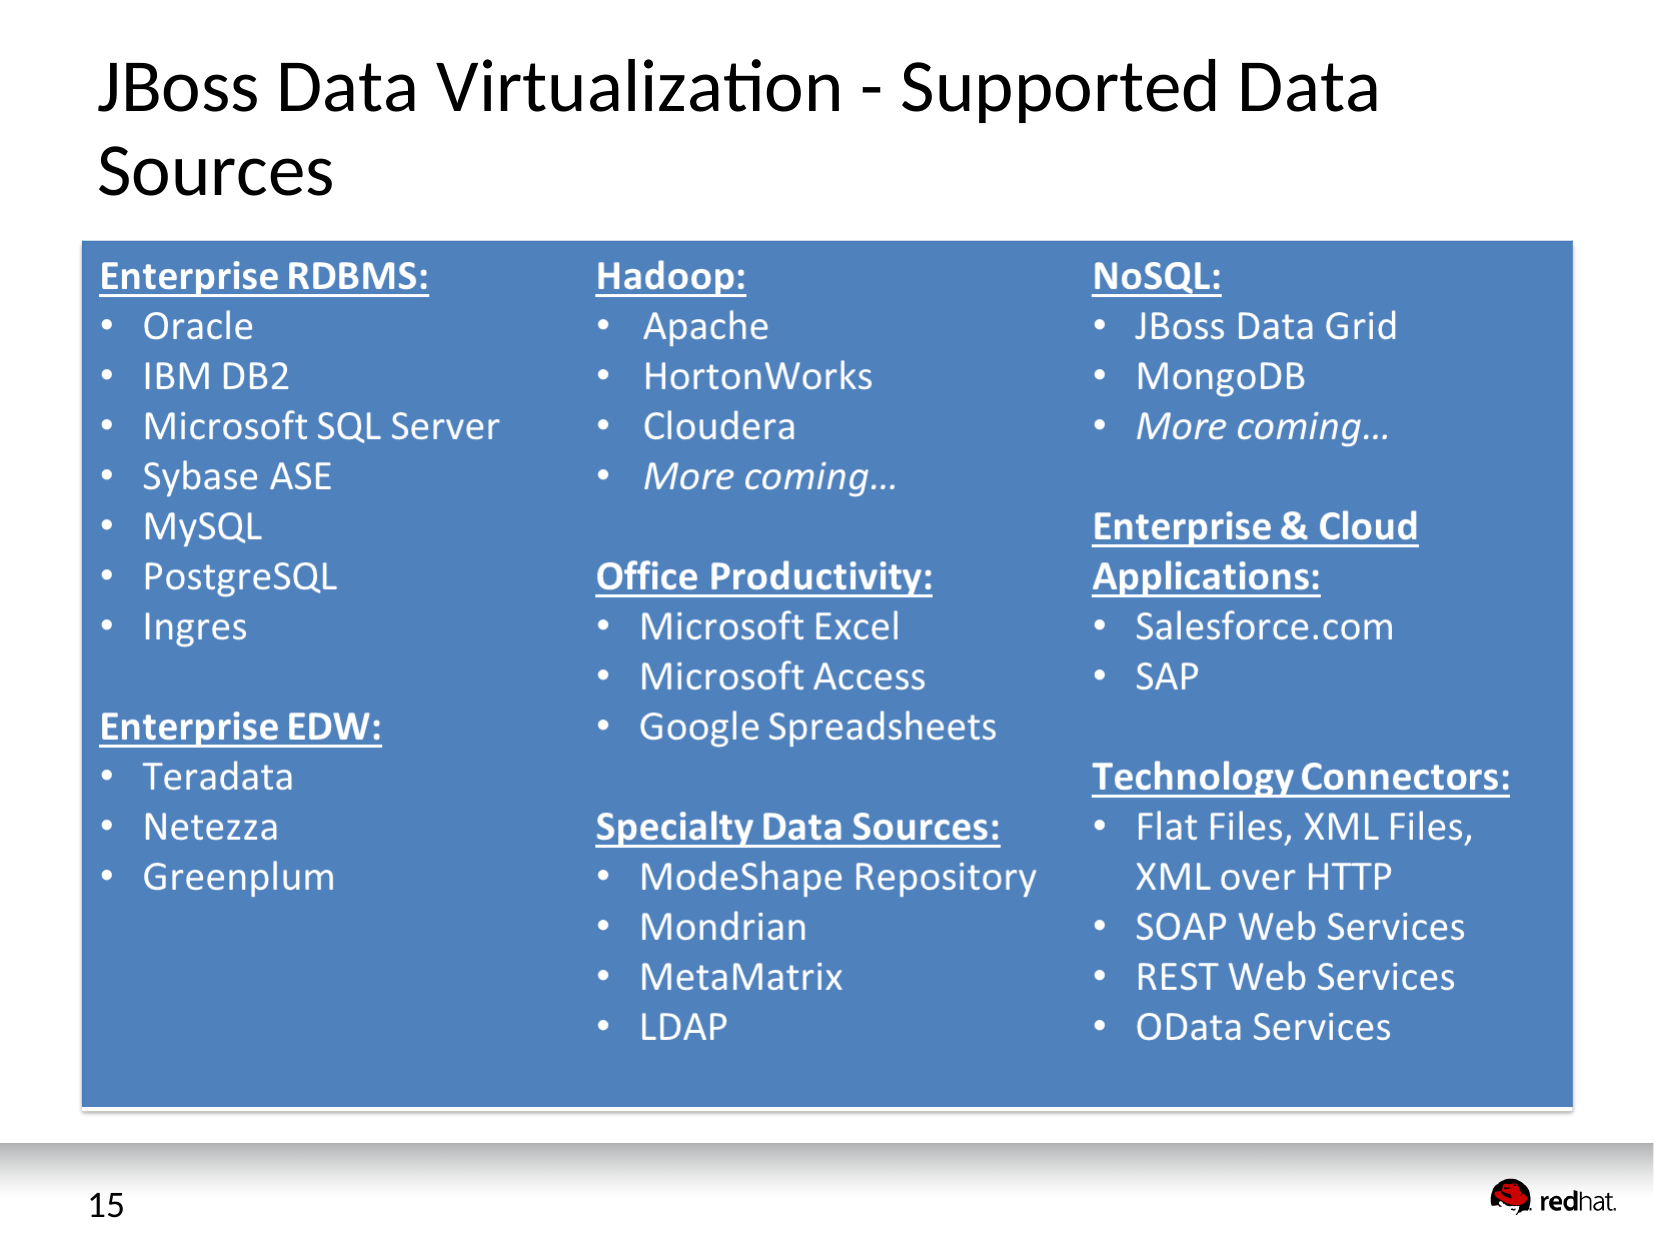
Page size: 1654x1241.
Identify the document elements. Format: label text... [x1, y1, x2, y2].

picture [76, 237, 1579, 1120]
picture [0, 1143, 1654, 1241]
title JBoss Data Virtualization - Supported Data Sources [82, 37, 1571, 225]
